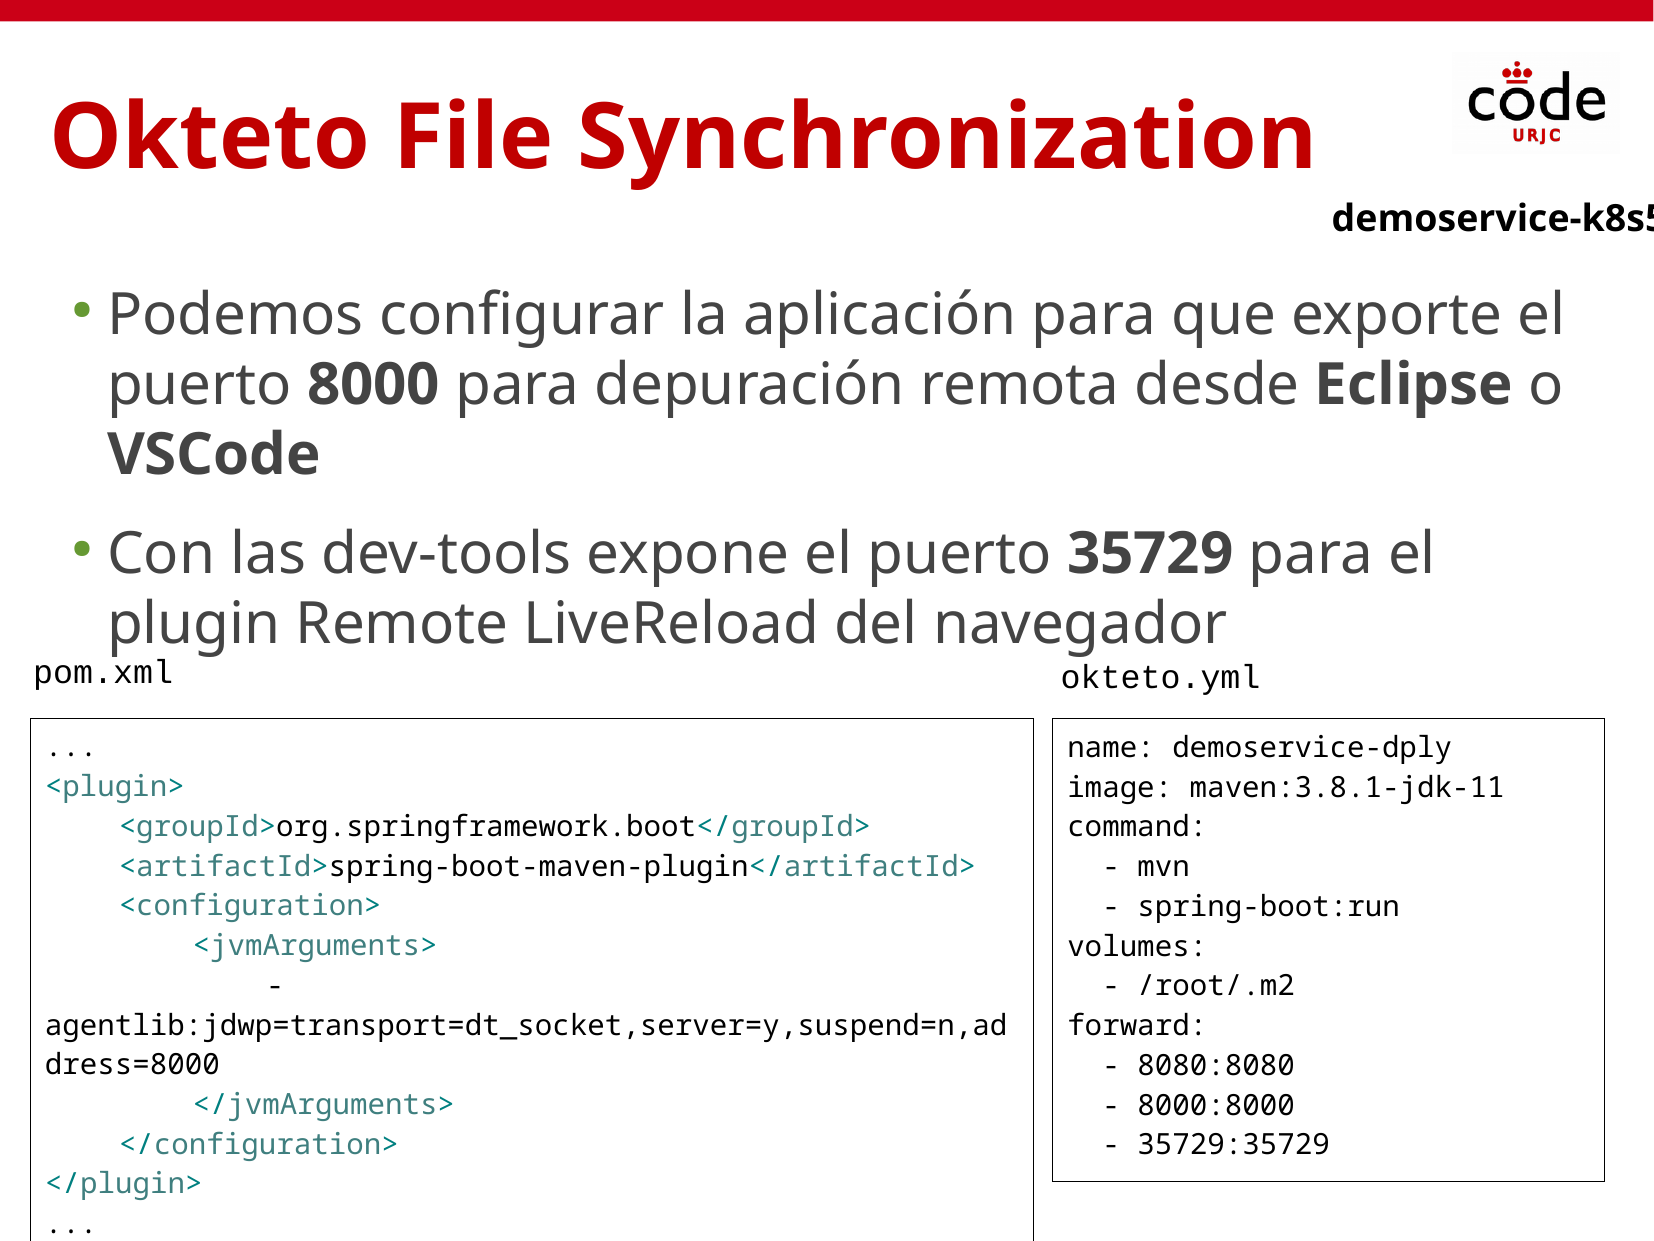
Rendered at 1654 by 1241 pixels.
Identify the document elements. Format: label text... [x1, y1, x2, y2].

text_box pom.xml [18, 648, 311, 777]
title Okteto File Synchronization [34, 62, 1437, 126]
text_box ... <plugin> <groupId>org.springframework.boot</groupId> <artifactId>spring-boot-maven-plugin</artifactId> <configuration> <jvmArguments> -agentlib:jdwp=transport=dt_socket,server=y,suspend=n,address=8000 </jvmArguments> </configuration> </plugin> ... [30, 718, 1034, 1179]
list Podemos configurar la aplicación para que exporte el puerto 8000 para depuración remota desde Eclipse o VSCode Con las dev-tools expone el puerto 35729 para el plugin Remote LiveReload del navegador [56, 268, 1583, 1107]
picture [1452, 52, 1620, 154]
text_box demoservice-k8s5 [1316, 184, 1654, 248]
text_box name: demoservice-dply image: maven:3.8.1-jdk-11 command: - mvn - spring-boot:run volumes: - /root/.m2 forward: - 8080:8080 - 8000:8000 - 35729:35729 [1052, 718, 1605, 1182]
text_box okteto.yml [1045, 653, 1338, 782]
